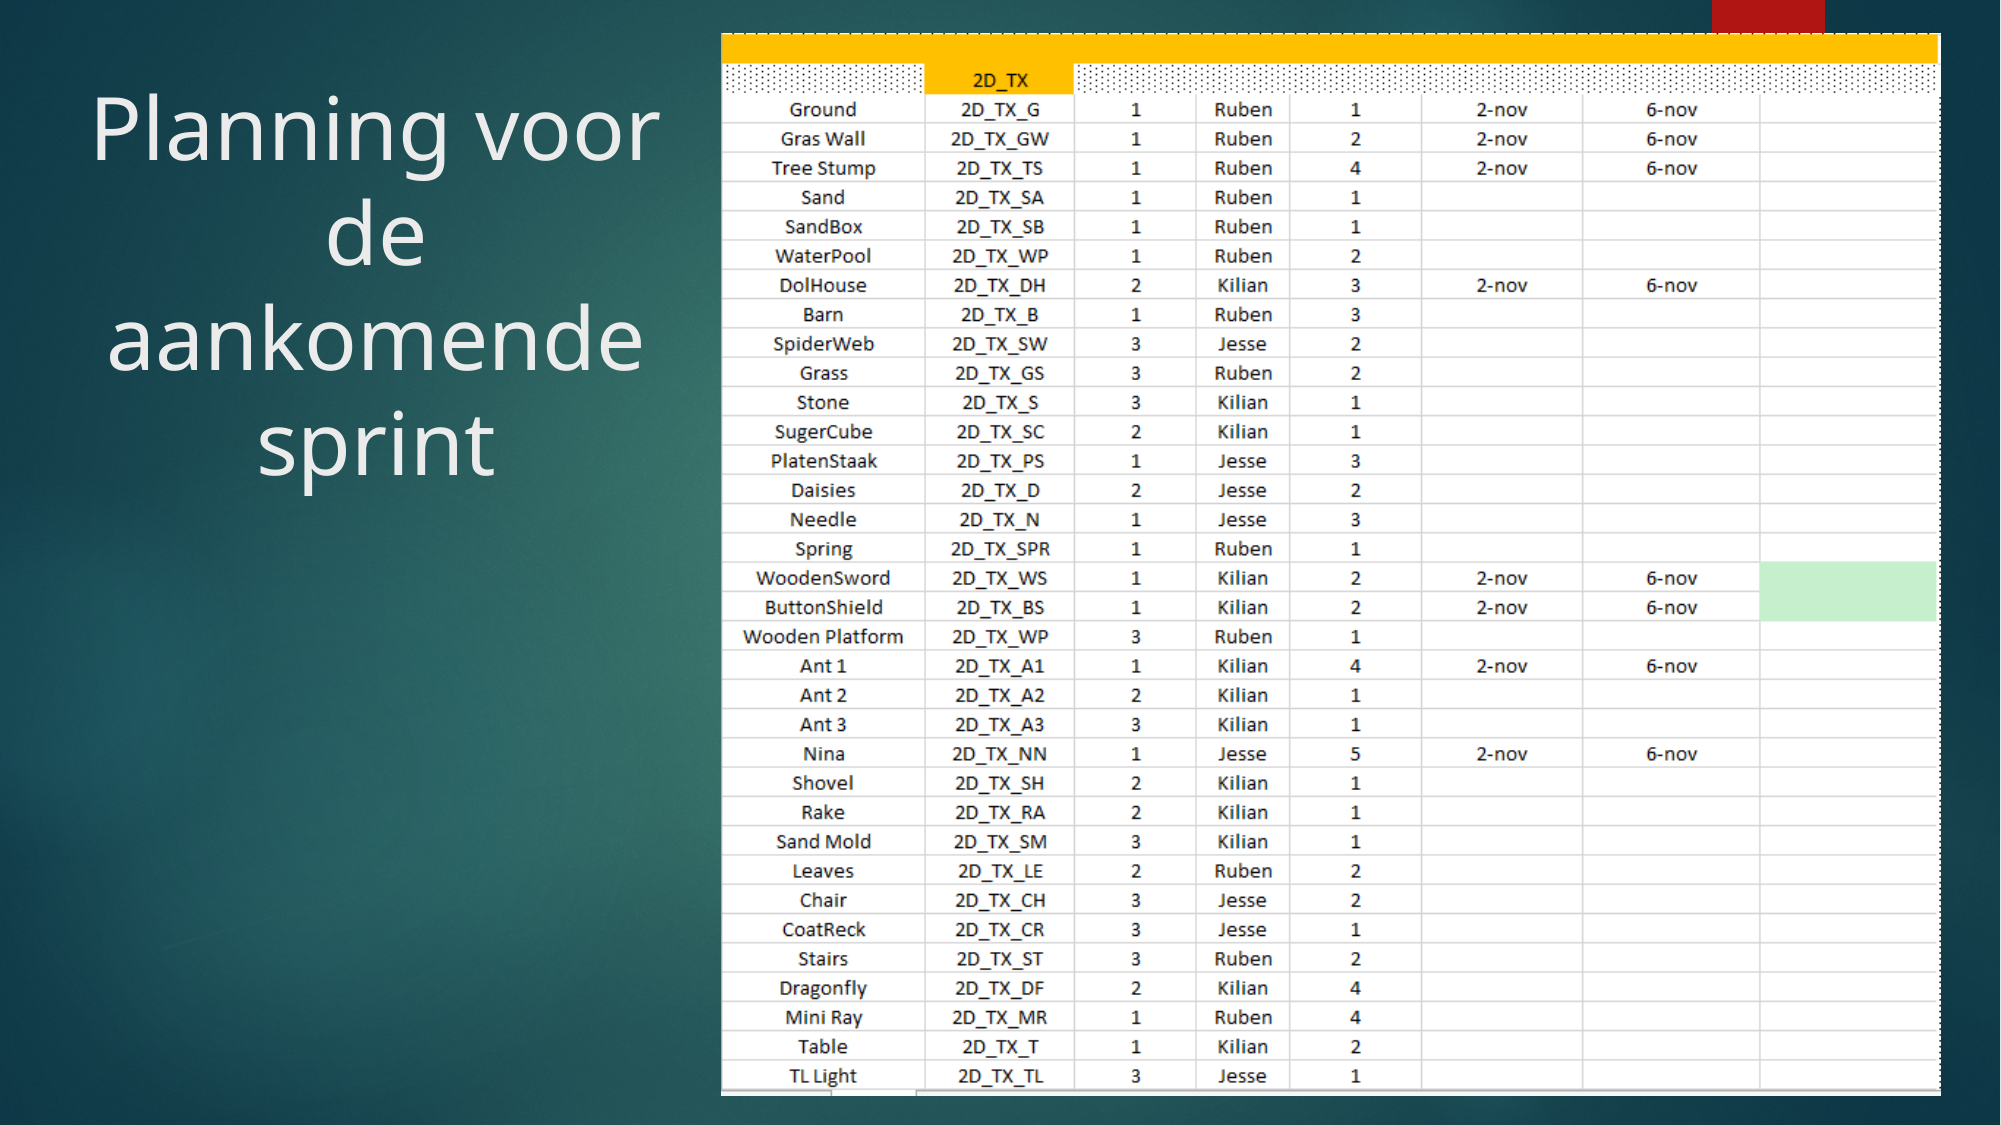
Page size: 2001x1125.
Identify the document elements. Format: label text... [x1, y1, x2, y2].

picture [721, 33, 1941, 1097]
title Planning voor de aankomende sprint [68, 65, 684, 296]
